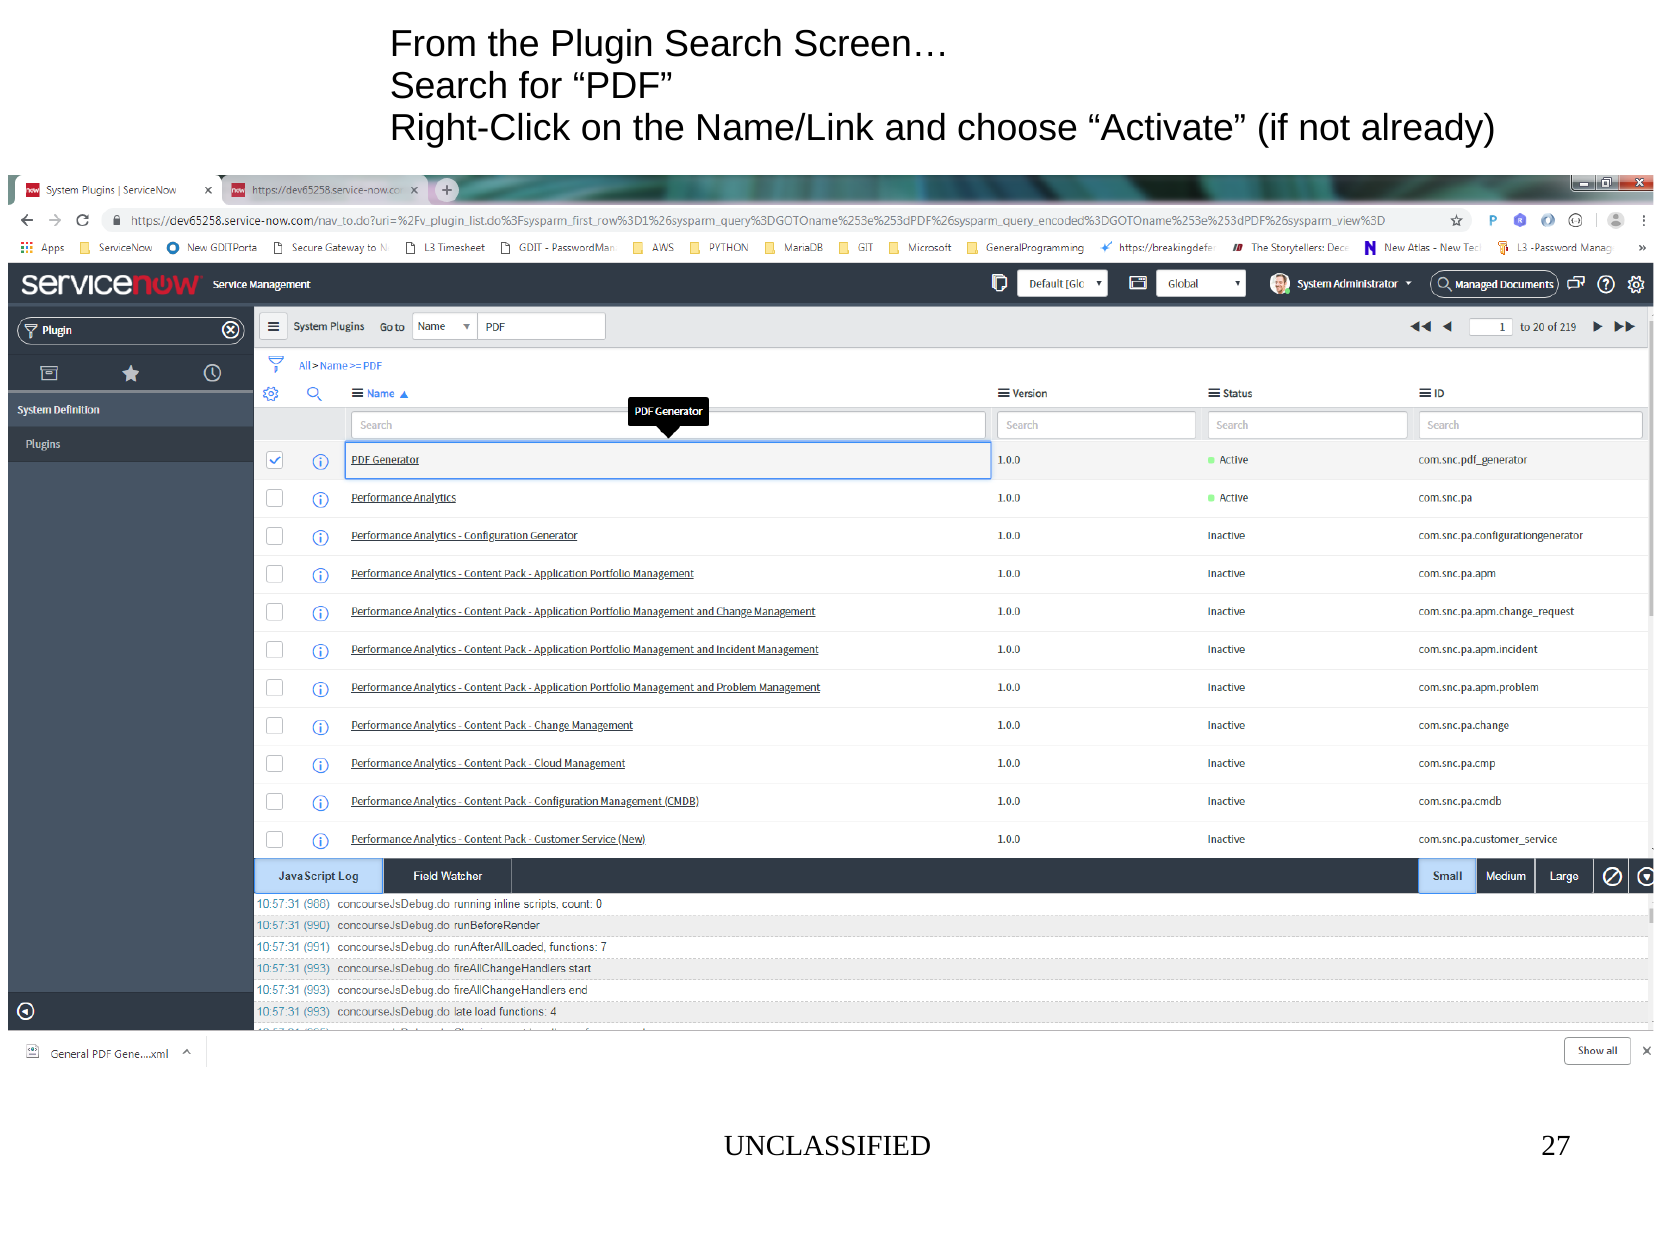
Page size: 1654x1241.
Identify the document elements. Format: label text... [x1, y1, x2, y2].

text_box From the Plugin Search Screen… Search for “PDF” Right-Click on the Name/Link and choose “Activate” (if not already) [375, 15, 1546, 156]
picture [8, 175, 1654, 1072]
